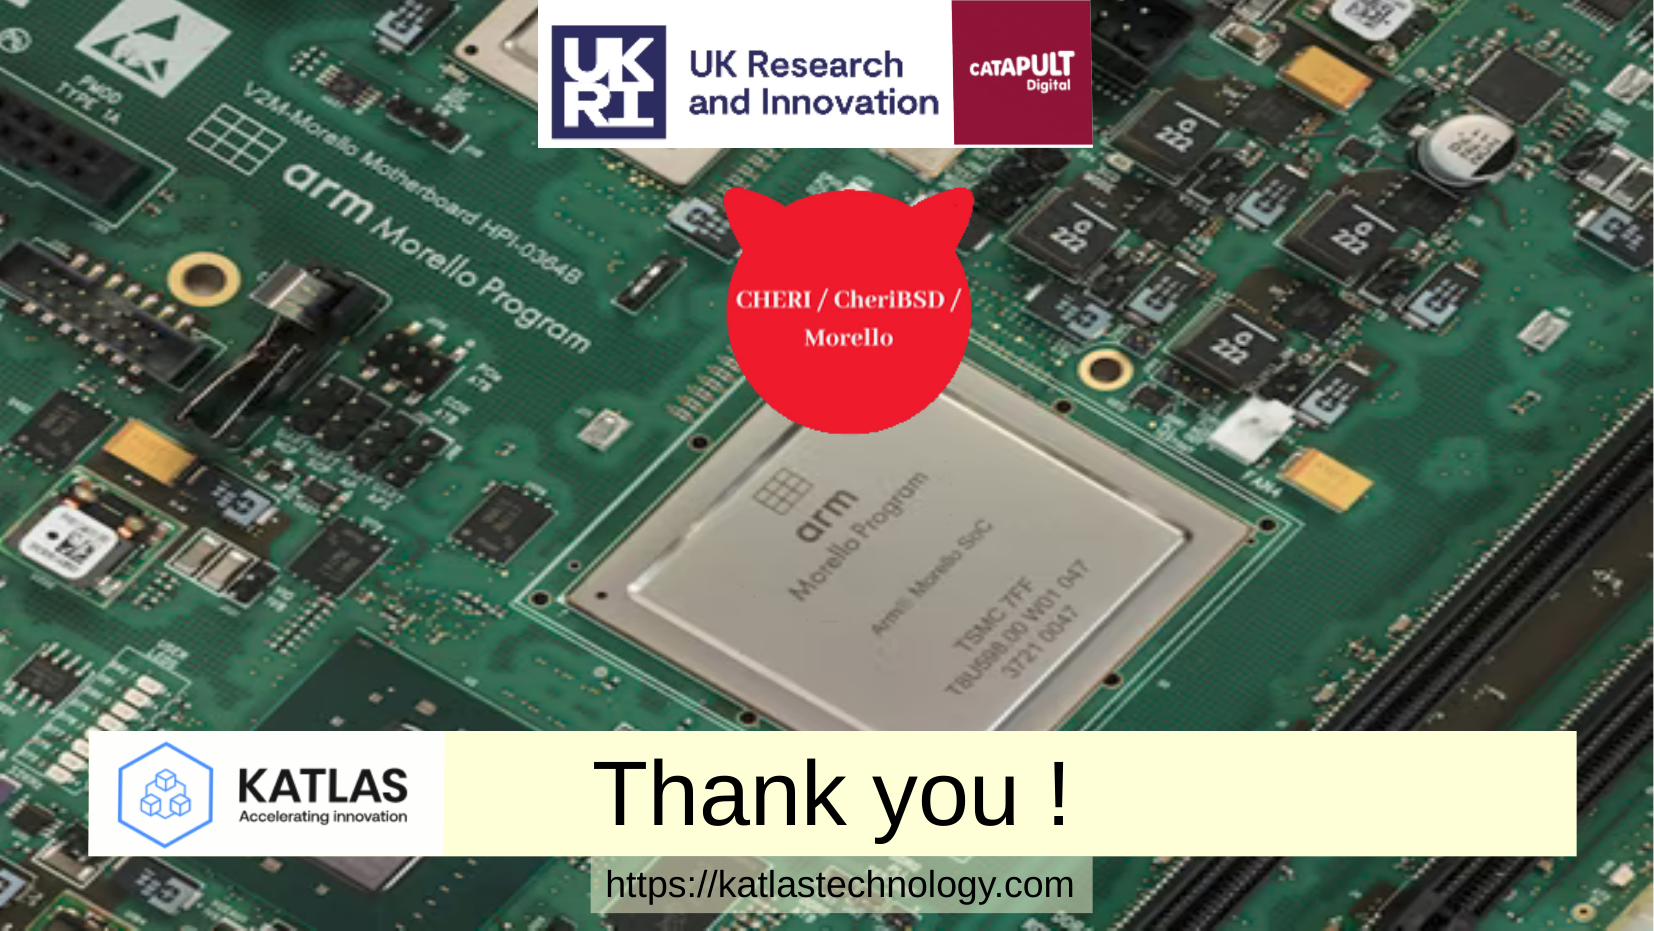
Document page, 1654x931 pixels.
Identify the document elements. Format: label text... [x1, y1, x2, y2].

text_box https://katlastechnology.com [590, 856, 1093, 914]
picture [0, 0, 1654, 931]
title Thank you ! [88, 731, 1577, 857]
